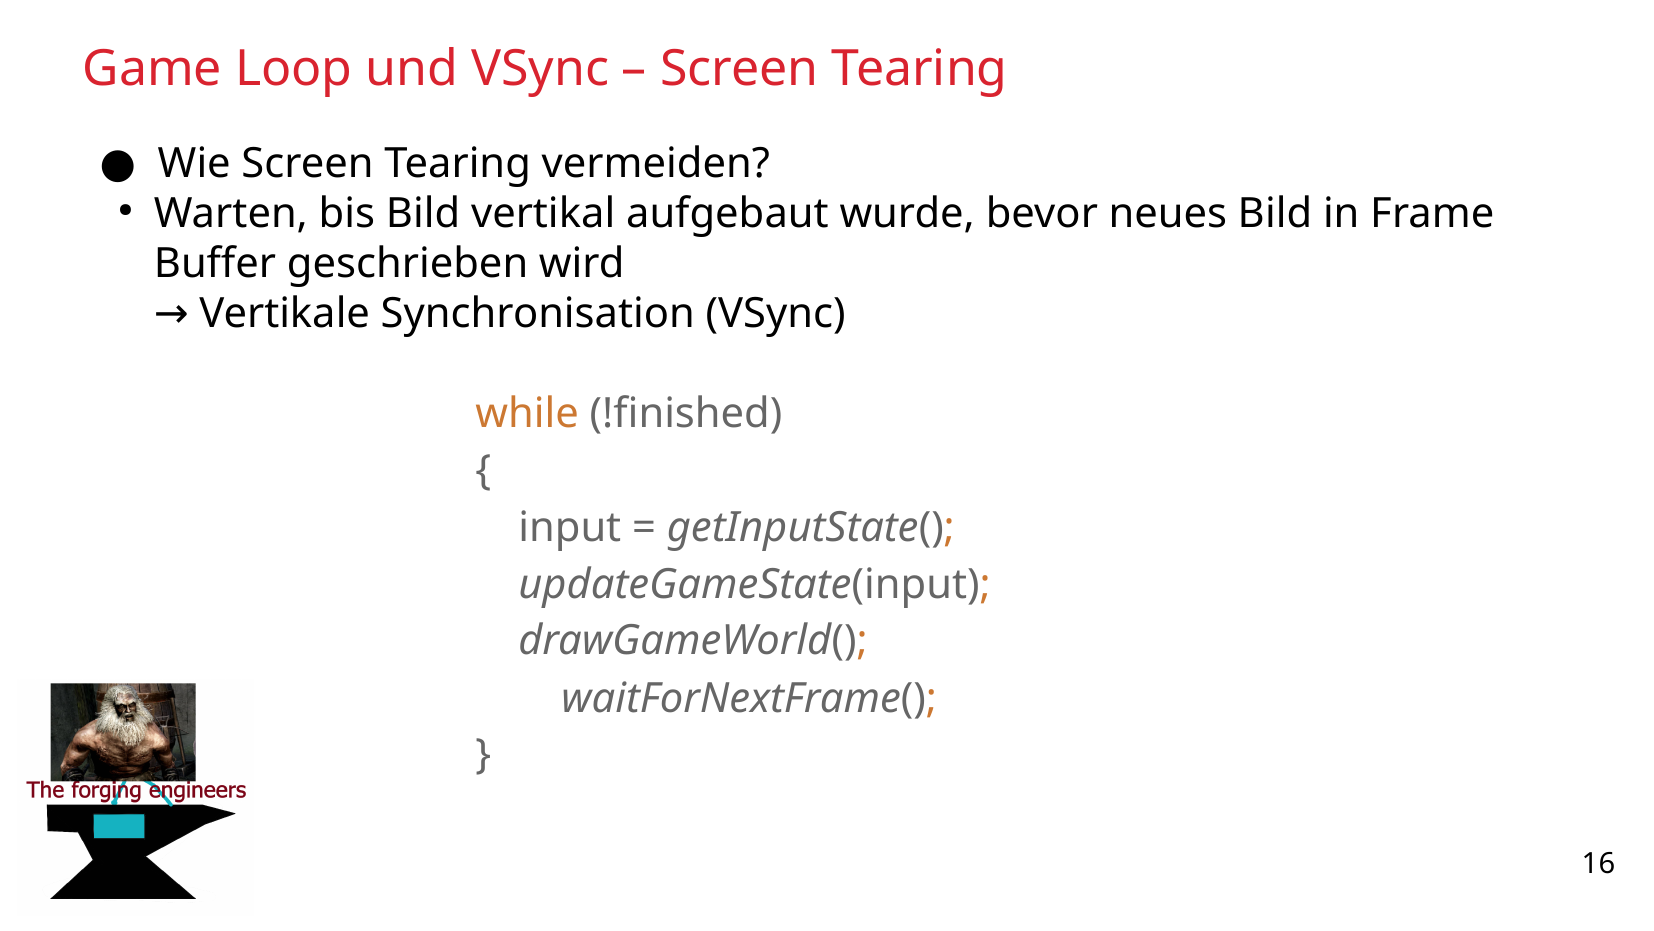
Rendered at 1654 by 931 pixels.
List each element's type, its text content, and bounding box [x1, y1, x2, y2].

text_box while (!finished) { input = getInputState(); updateGameState(input); drawGameWorld(); waitForNextFrame(); } [460, 374, 1193, 721]
title Game Loop und VSync – Screen Tearing [82, 37, 1571, 95]
picture [17, 679, 254, 916]
text_box Wie Screen Tearing vermeiden? Warten, bis Bild vertikal aufgebaut wurde, bevor neues Bild in Frame Buffer geschrieben wird → Vertikale Synchronisation (VSync) [82, 135, 1583, 355]
